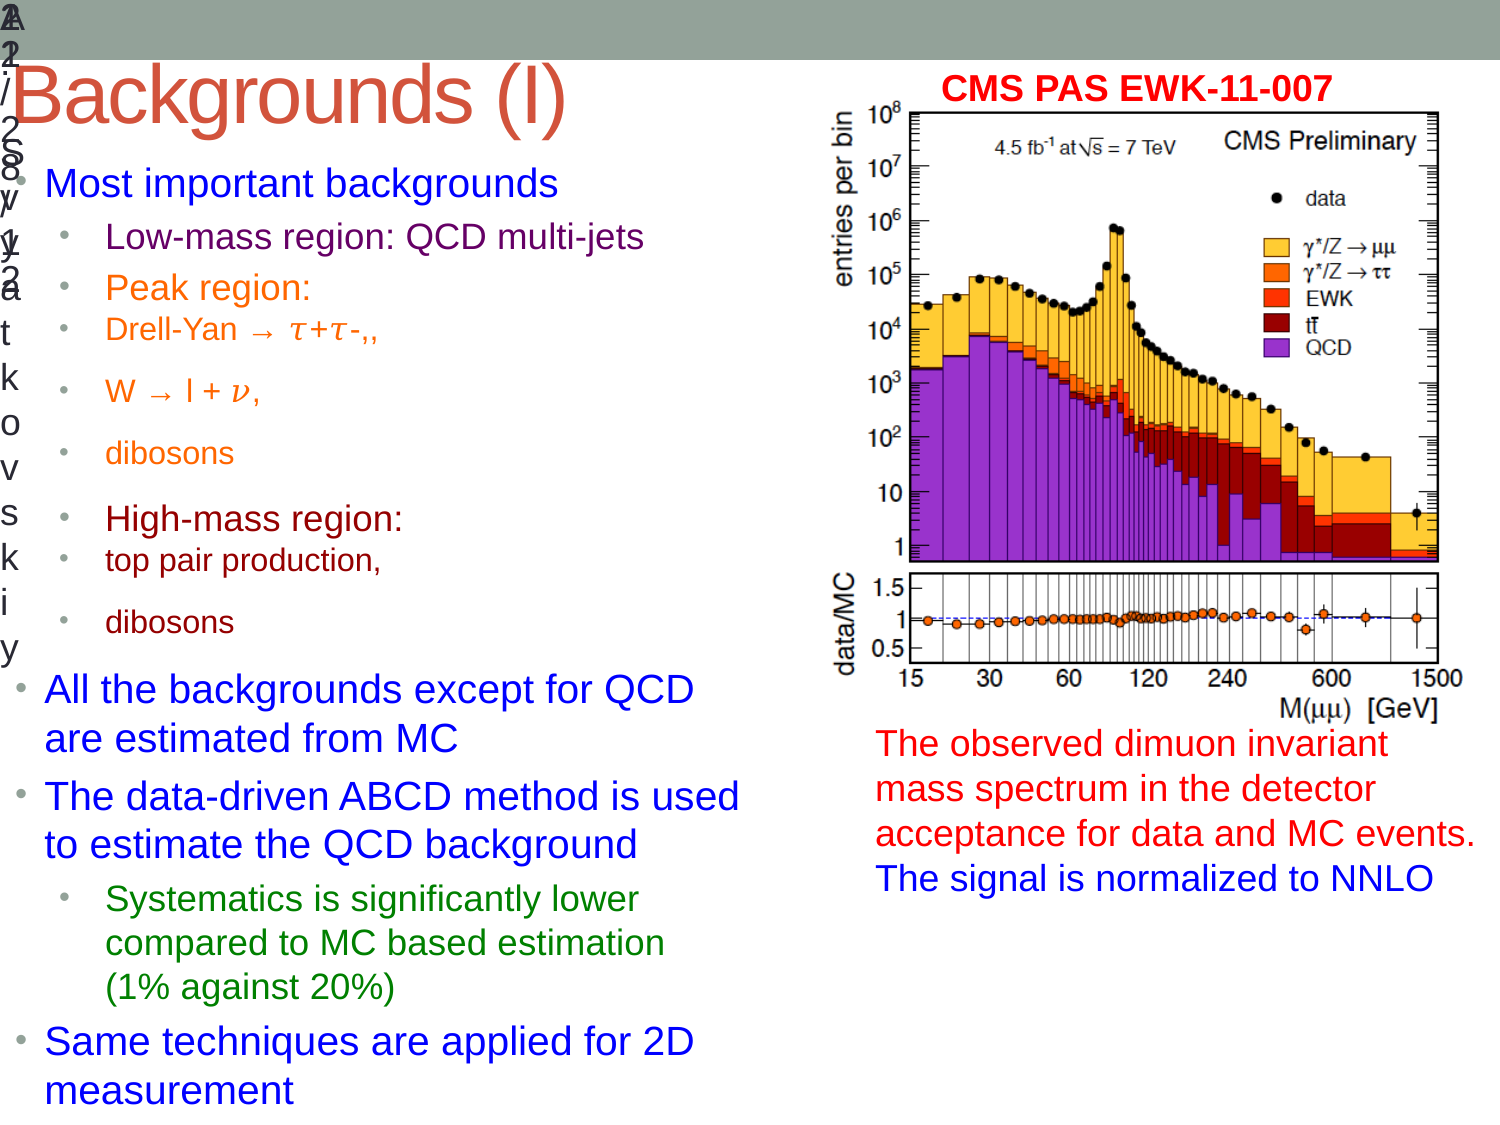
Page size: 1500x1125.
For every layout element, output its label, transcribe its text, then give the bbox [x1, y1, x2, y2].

text_box The observed dimuon invariant mass spectrum in the detector acceptance for data and MC events. The signal is normalized to NNLO [860, 711, 1500, 907]
list Most important backgrounds Low-mass region: QCD multi-jets Peak region: Drell-Yan → 𝜏+𝜏-,, W → l + 𝜈, dibosons High-mass region: top pair production, dibosons All the backgrounds except for QCD are estimated from MC The data-driven ABCD method is used to estimate the QCD background Systematics is significantly lower compared to MC based estimation (1% against 20%) Same techniques are applied for 2D measurement [0, 148, 1446, 1125]
text_box CMS PAS EWK-11-007 [926, 56, 1349, 117]
title Backgrounds (I) [0, 9, 1345, 148]
picture [810, 71, 1500, 737]
